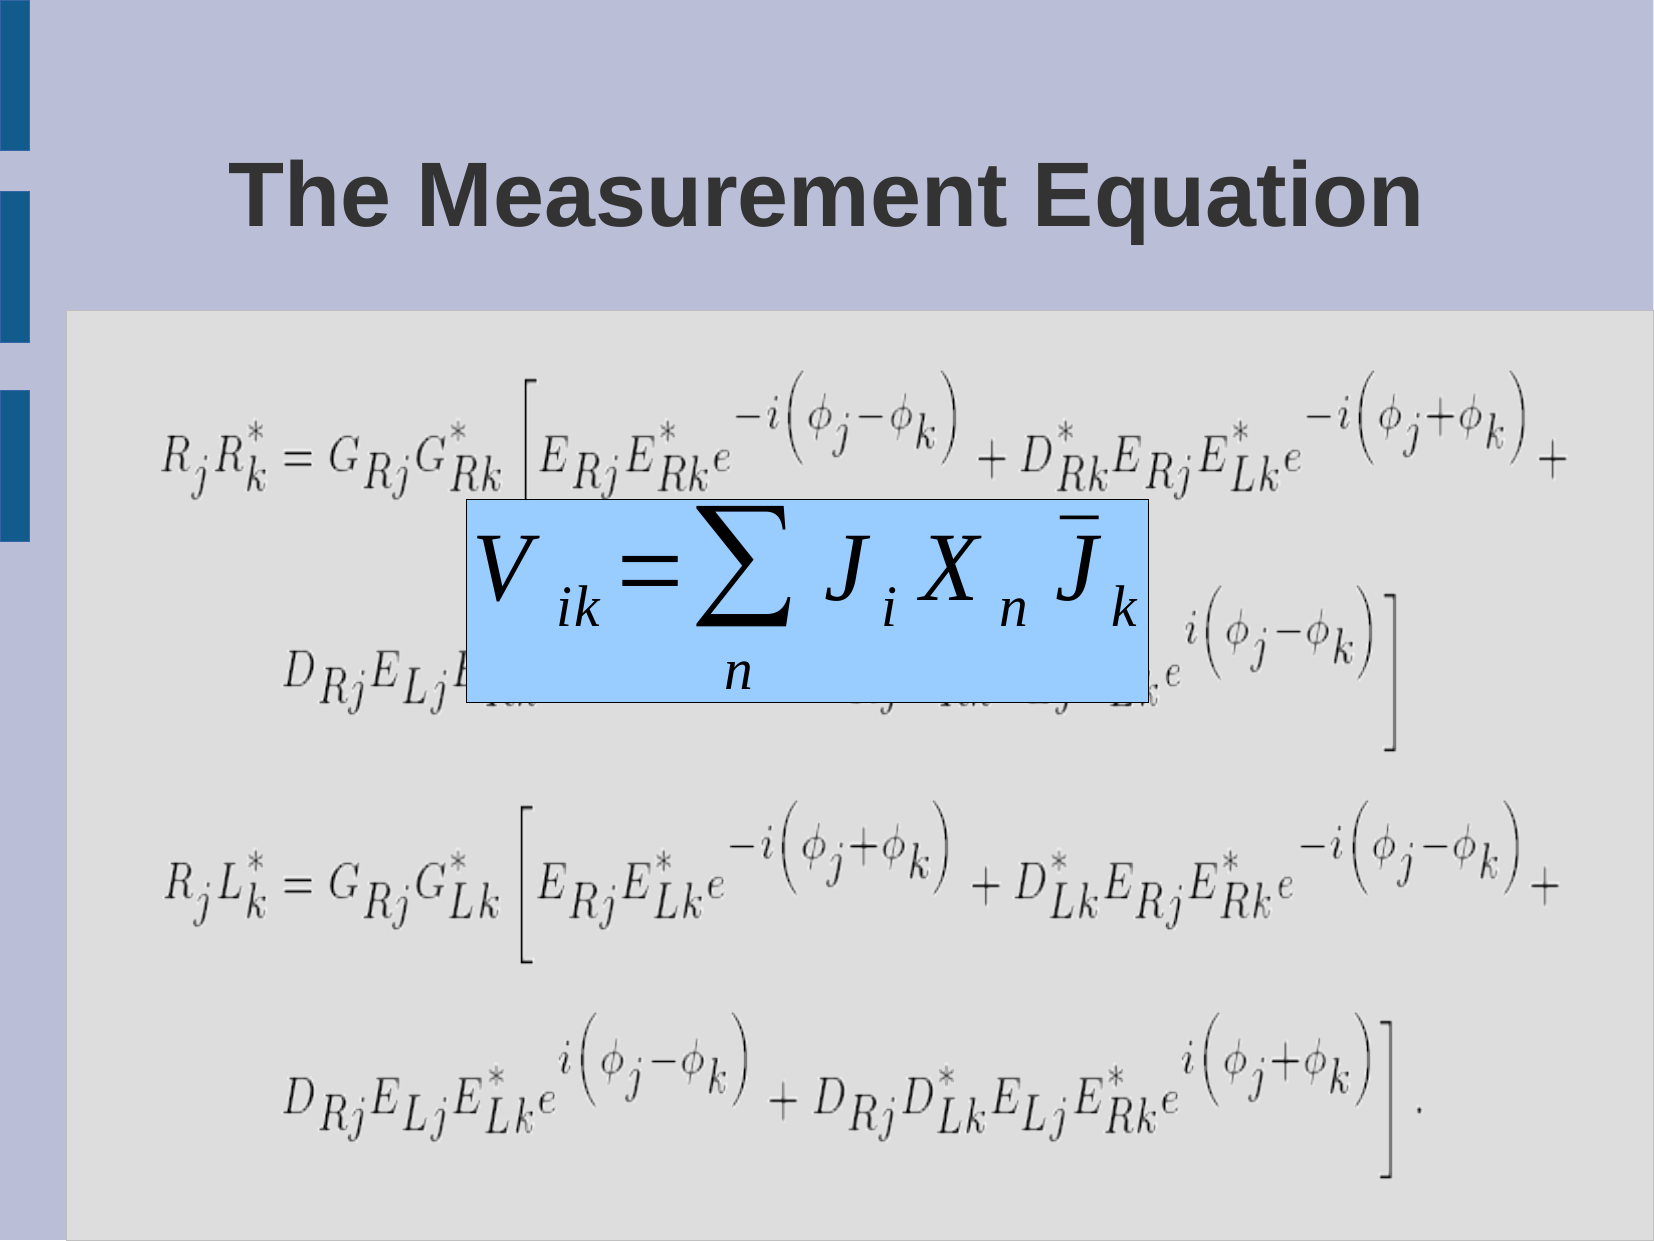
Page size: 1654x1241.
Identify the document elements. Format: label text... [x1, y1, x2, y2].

chart [466, 499, 1149, 703]
title The Measurement Equation [121, 91, 1534, 299]
picture [123, 354, 1584, 1208]
